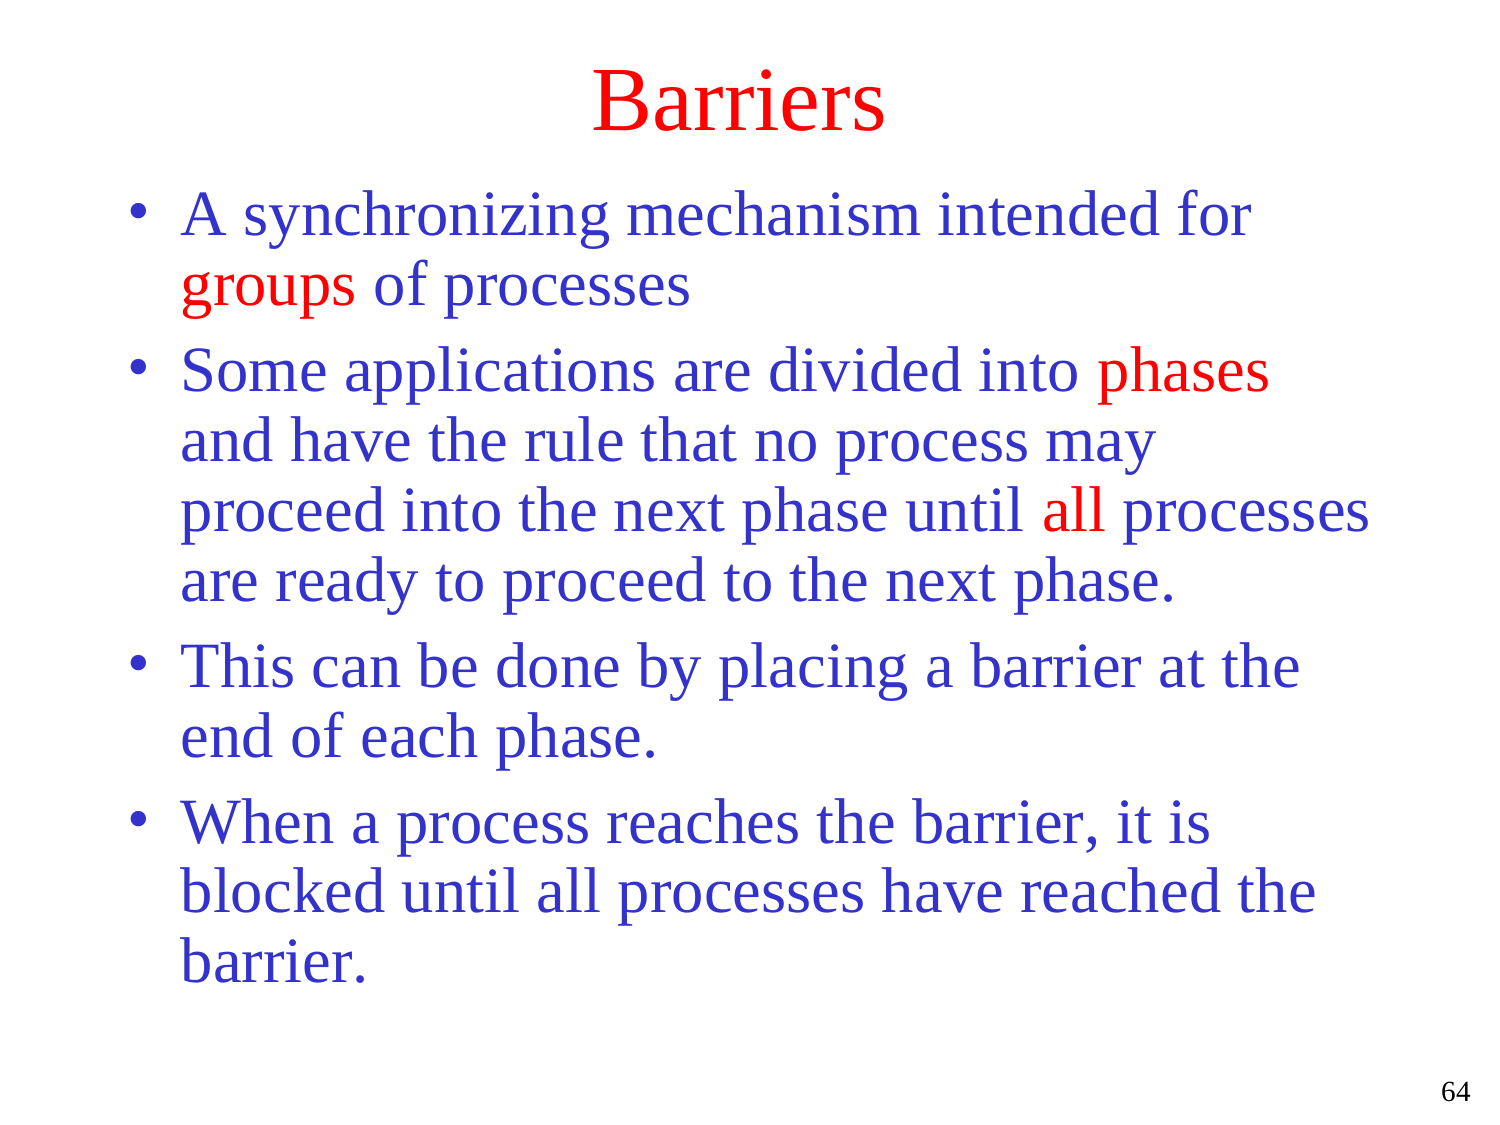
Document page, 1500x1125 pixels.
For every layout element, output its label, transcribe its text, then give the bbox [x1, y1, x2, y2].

text_box <number> [1404, 1064, 1486, 1125]
text_box Barriers [102, 0, 1378, 188]
text_box A synchronizing mechanism intended for groups of processes Some applications are divided into phases and have the rule that no process may proceed into the next phase until all processes are ready to proceed to the next phase. This can be done by placing a barrier at the end of each phase. When a process reaches the barrier, it is blocked until all processes have reached the barrier. [112, 172, 1388, 1070]
